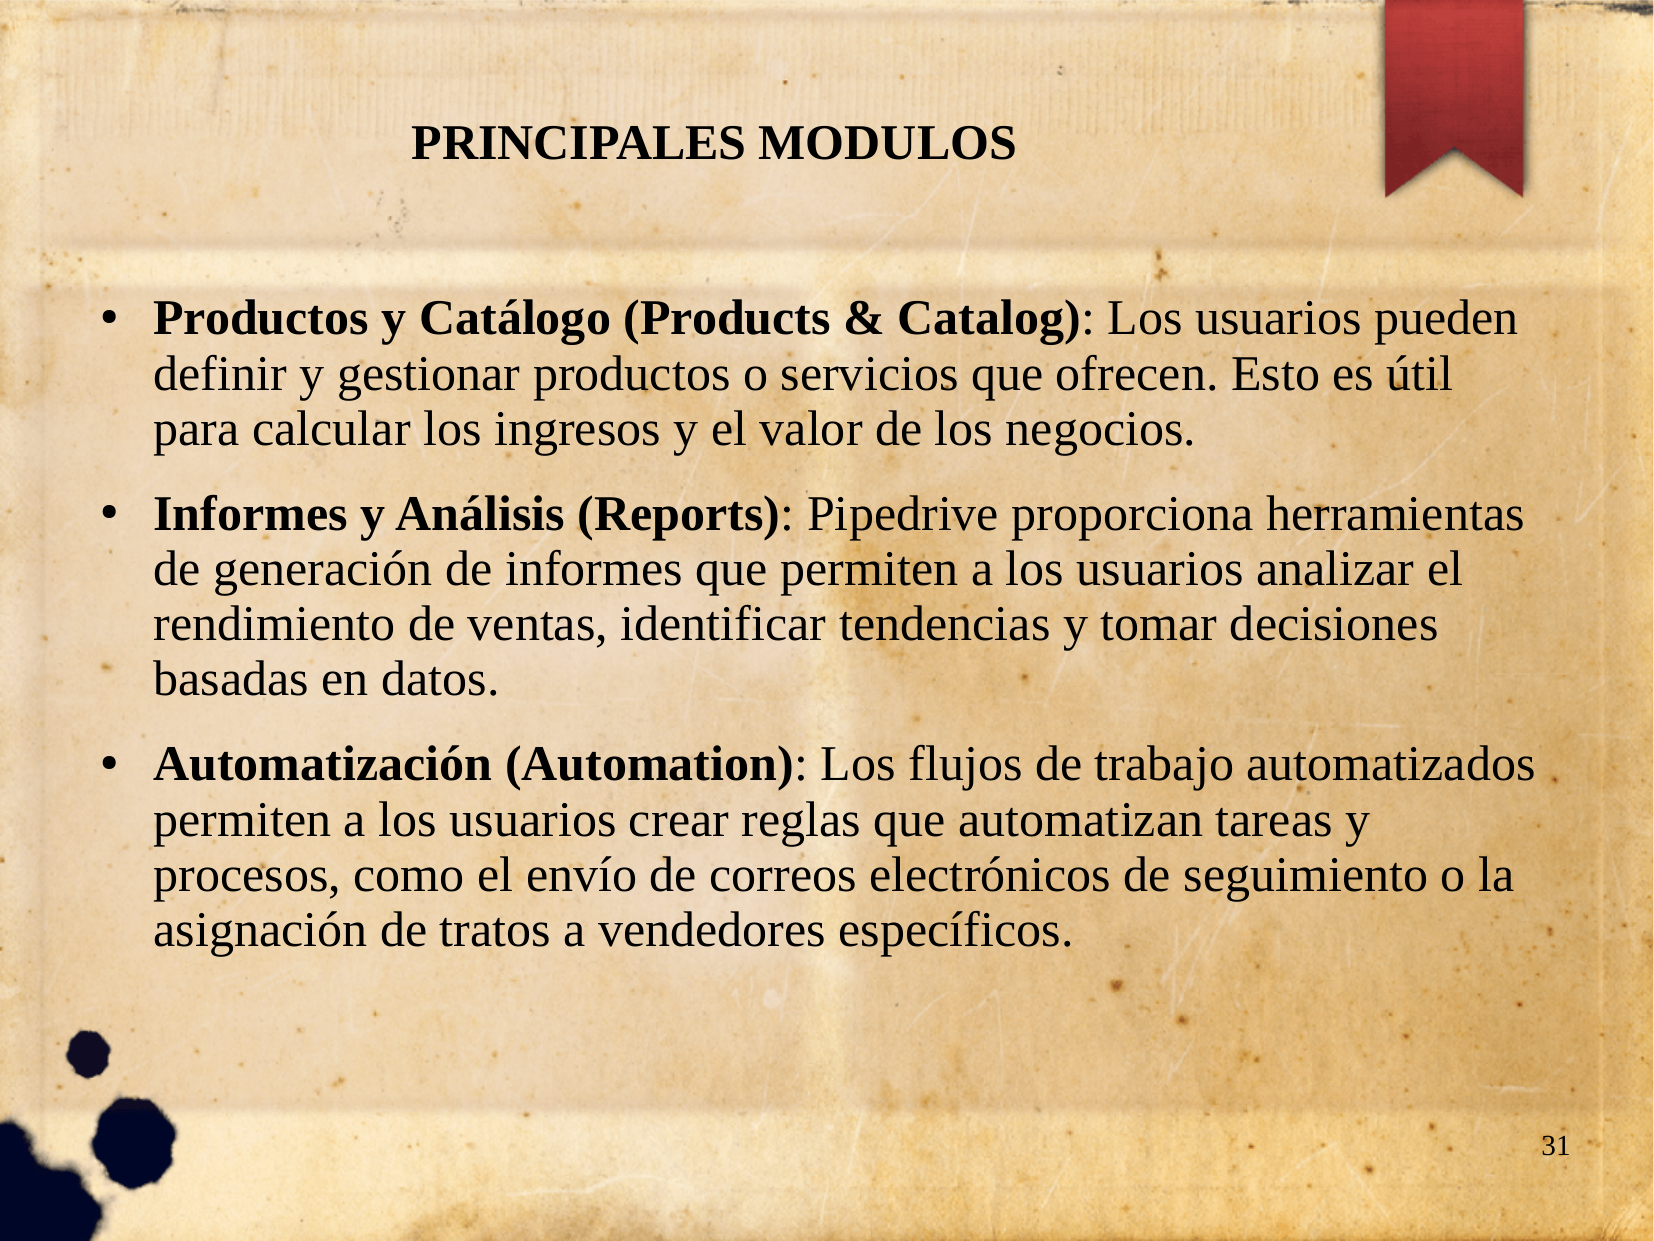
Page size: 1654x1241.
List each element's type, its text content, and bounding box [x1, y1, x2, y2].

picture [0, 0, 1654, 1241]
list Productos y Catálogo (Products & Catalog): Los usuarios pueden definir y gestionar productos o servicios que ofrecen. Esto es útil para calcular los ingresos y el valor de los negocios. Informes y Análisis (Reports): Pipedrive proporciona herramientas de generación de informes que permiten a los usuarios analizar el rendimiento de ventas, identificar tendencias y tomar decisiones basadas en datos. Automatización (Automation): Los flujos de trabajo automatizados permiten a los usuarios crear reglas que automatizan tareas y procesos, como el envío de correos electrónicos de seguimiento o la asignación de tratos a vendedores específicos. [82, 290, 1538, 1010]
title PRINCIPALES MODULOS [82, 49, 1347, 237]
